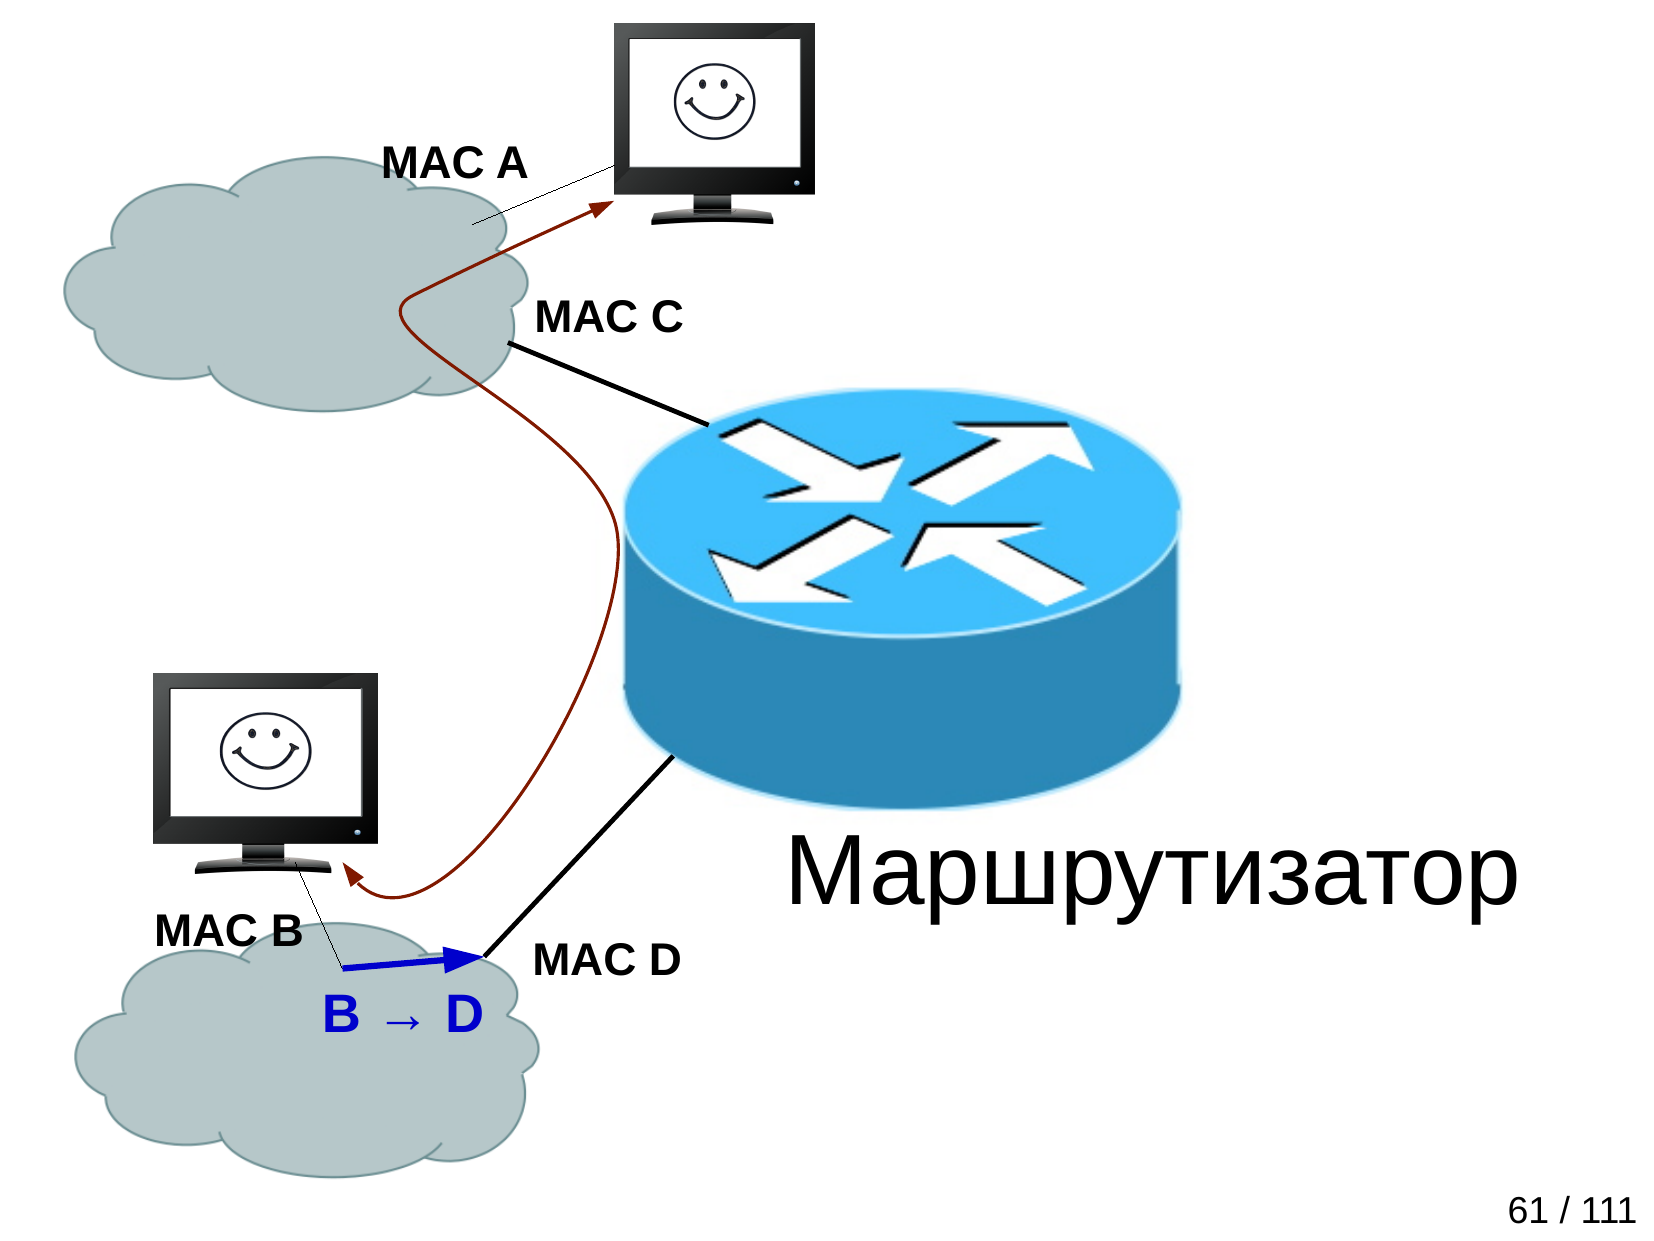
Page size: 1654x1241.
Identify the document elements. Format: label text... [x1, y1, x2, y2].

text_box [188, 690, 338, 788]
picture [153, 673, 378, 874]
picture [23, 118, 580, 439]
text_box MAC A [366, 129, 544, 197]
picture [559, 449, 616, 726]
text_box [645, 40, 779, 138]
text_box MAC B [139, 897, 319, 964]
text_box B → D [307, 975, 500, 1052]
picture [363, 884, 429, 896]
text_box MAC C [519, 283, 700, 350]
text_box <number> / 111 [1379, 1182, 1653, 1239]
picture [614, 23, 815, 225]
picture [34, 884, 591, 1205]
picture [402, 219, 1264, 926]
text_box MAC D [517, 926, 697, 993]
text_box Маршрутизатор [770, 806, 1536, 934]
